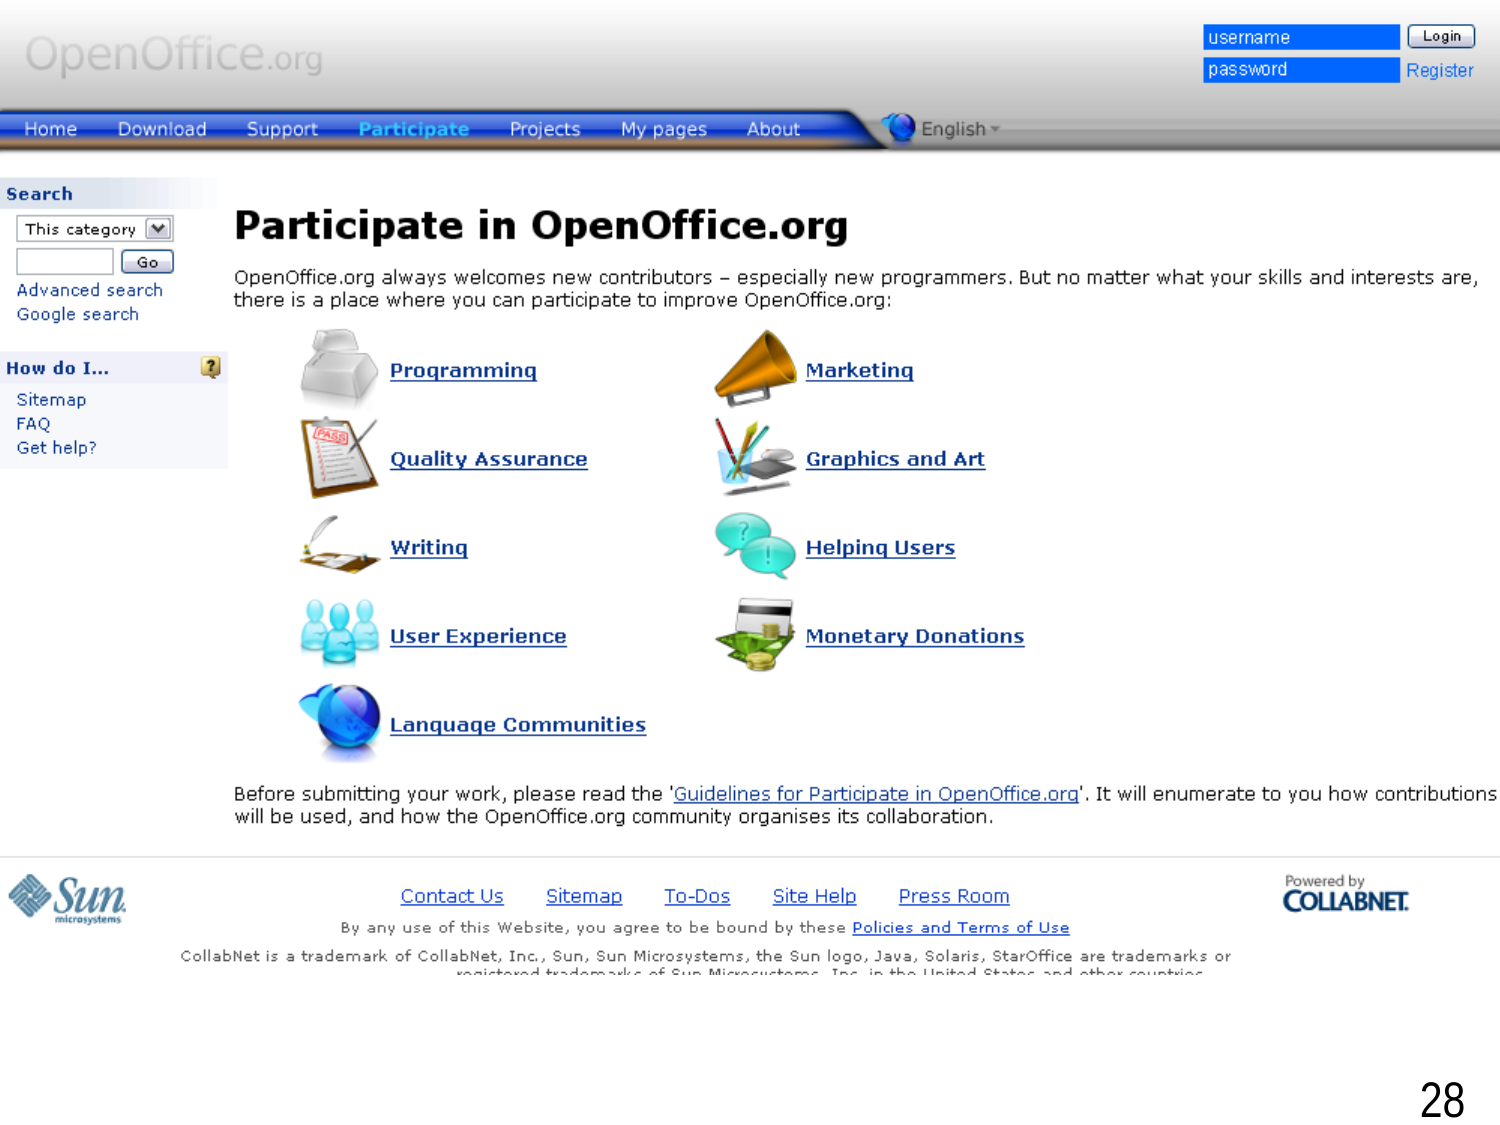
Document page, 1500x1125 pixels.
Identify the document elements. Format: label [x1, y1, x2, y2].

picture [0, 0, 1500, 975]
